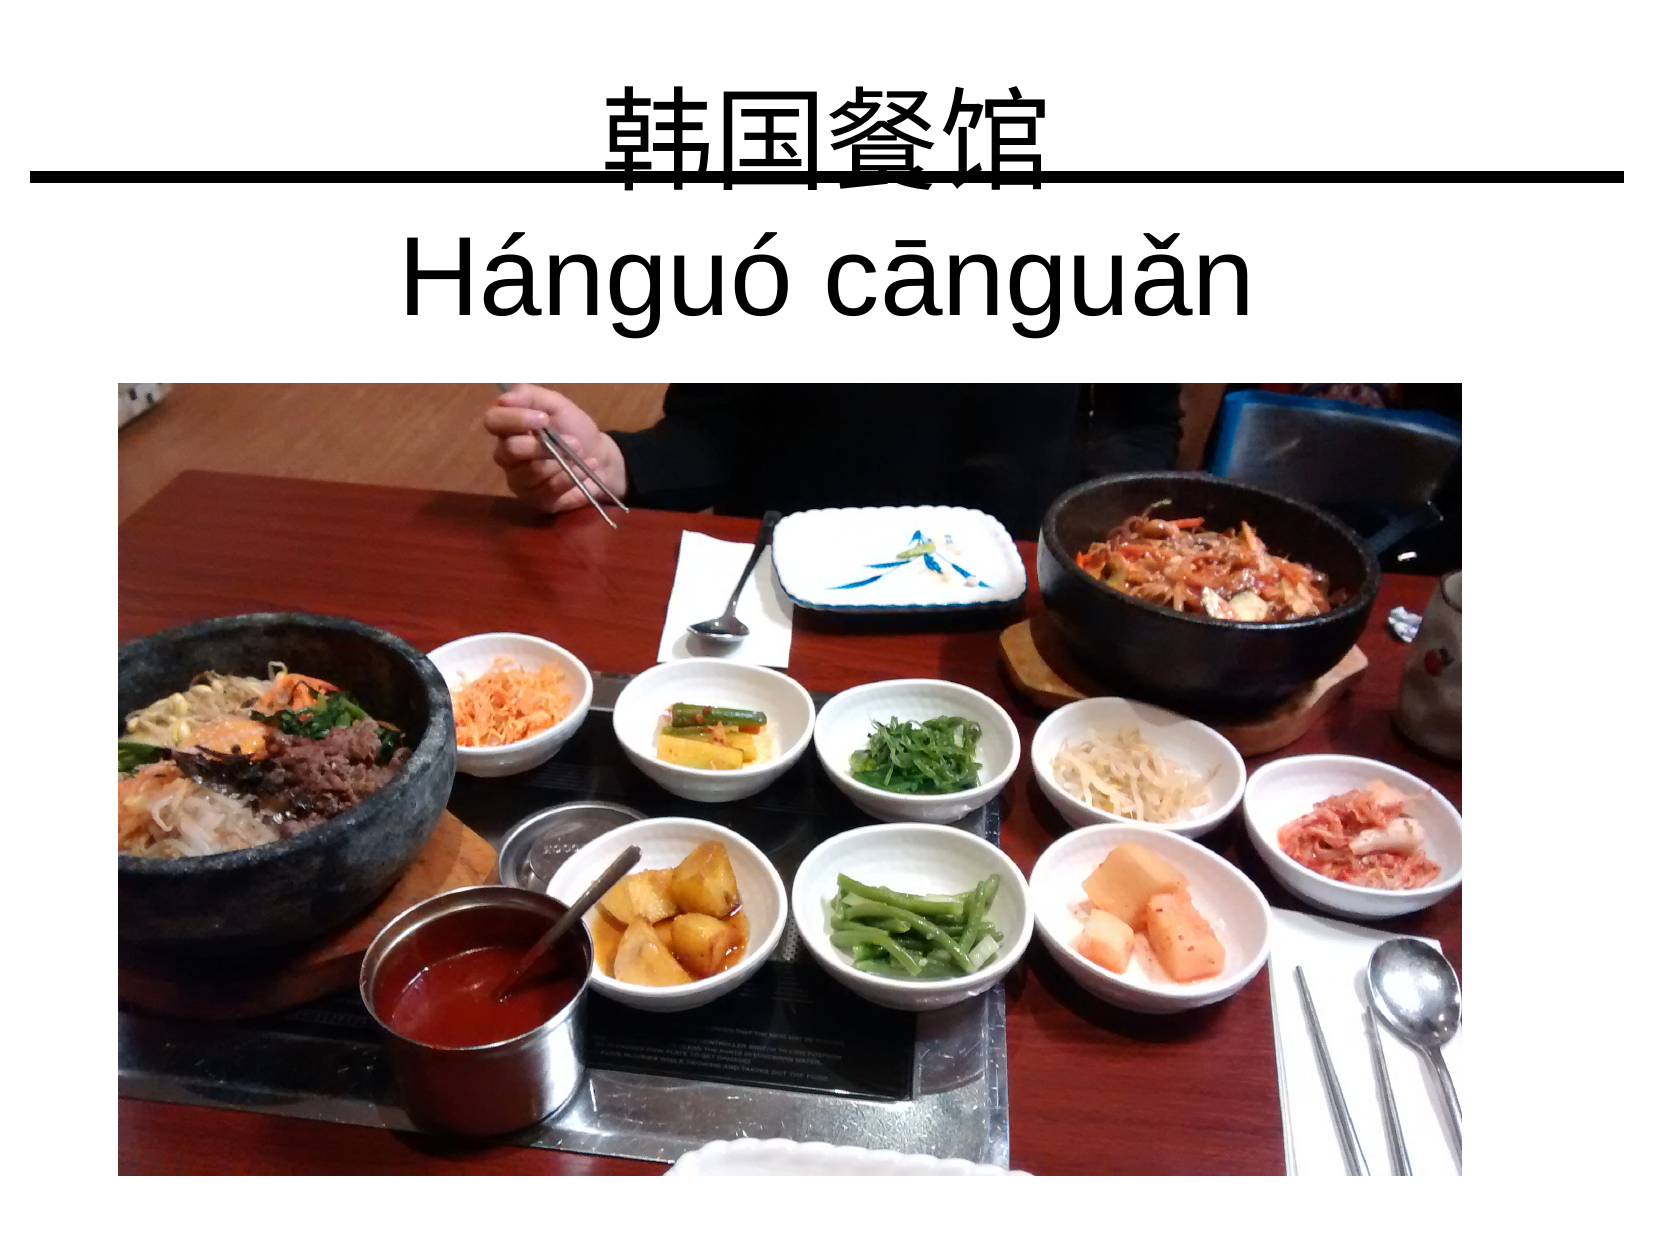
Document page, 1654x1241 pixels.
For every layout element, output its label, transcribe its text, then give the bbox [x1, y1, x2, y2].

text_box Hánguó cānguǎn [29, 206, 1625, 1211]
text_box 韩国餐馆 [29, 43, 1625, 206]
picture [118, 383, 1462, 1176]
